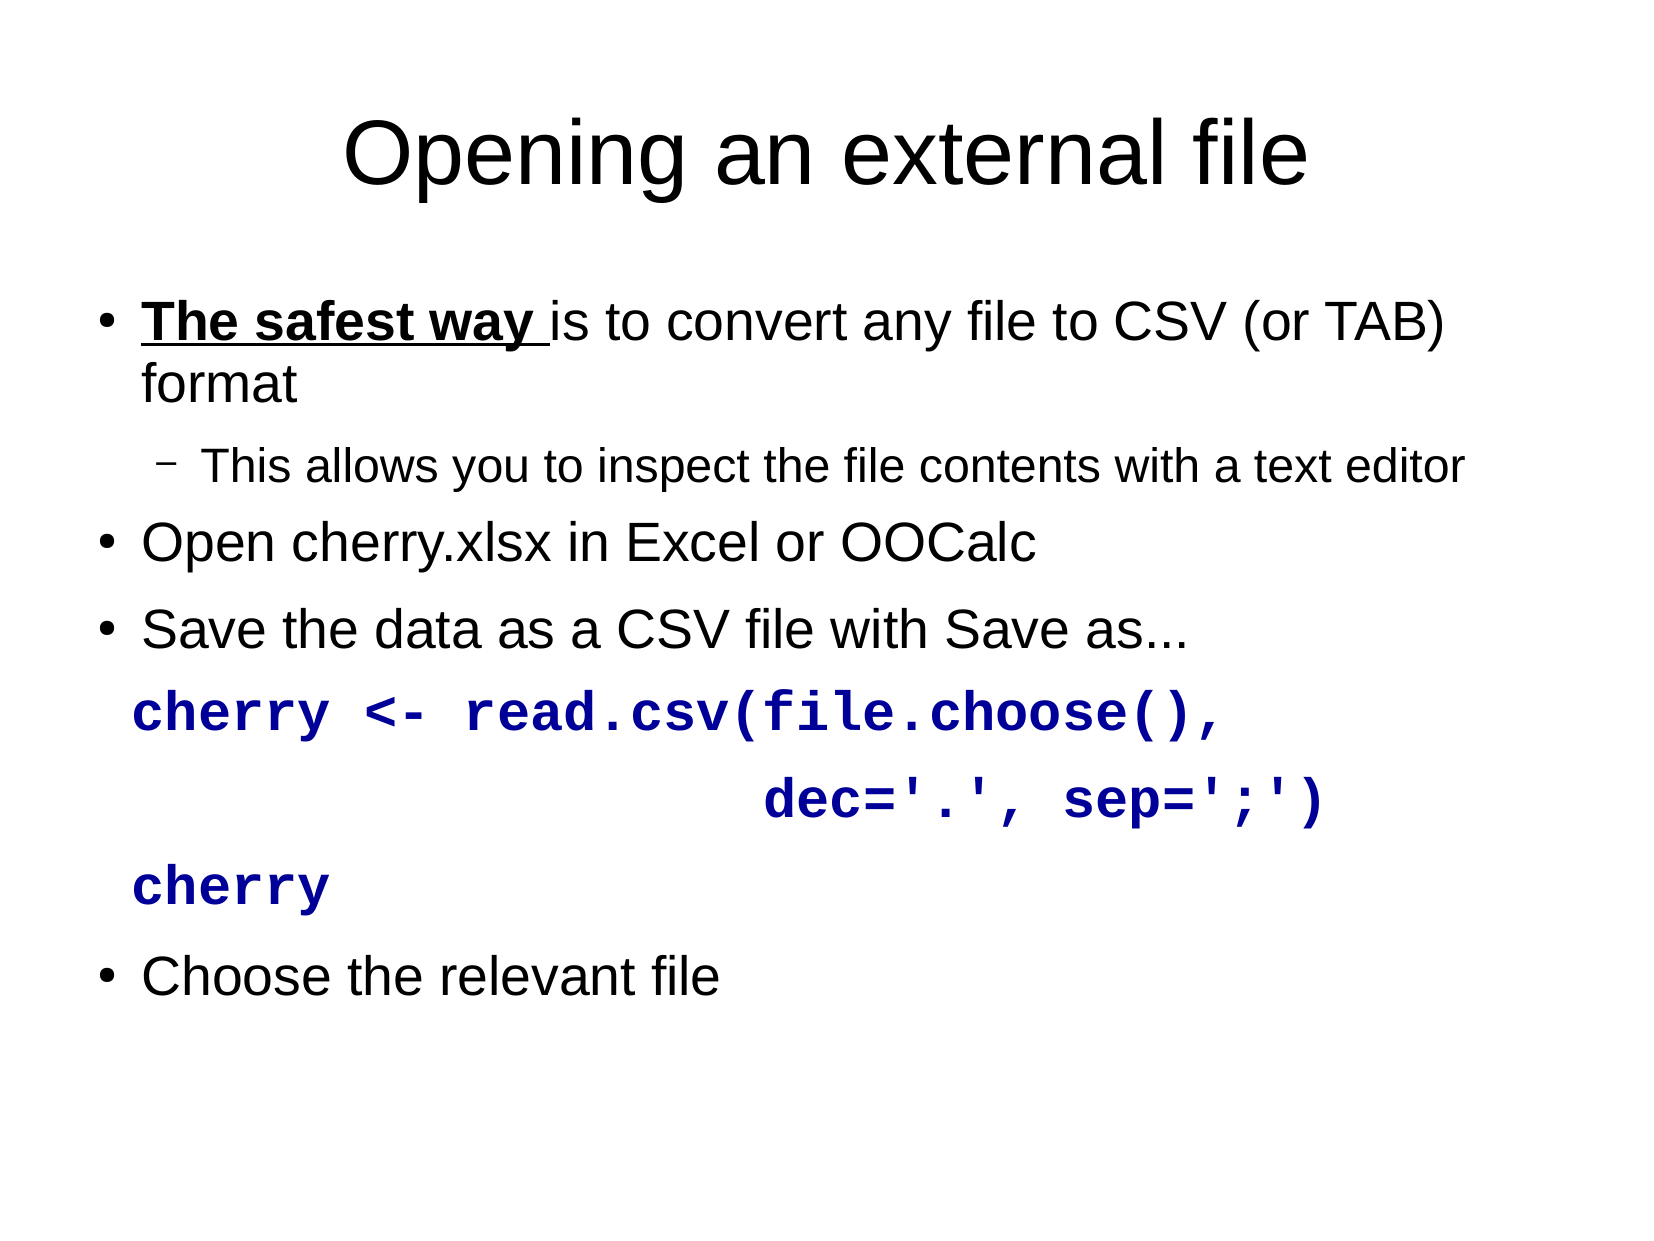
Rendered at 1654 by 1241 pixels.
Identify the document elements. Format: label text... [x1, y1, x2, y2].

title Opening an external file [82, 49, 1571, 257]
list The safest way is to convert any file to CSV (or TAB) format This allows you to inspect the file contents with a text editor Open cherry.xlsx in Excel or OOCalc Save the data as a CSV file with Save as... cherry <- read.csv(file.choose(), dec='.', sep=';') cherry Choose the relevant file [82, 290, 1571, 1010]
